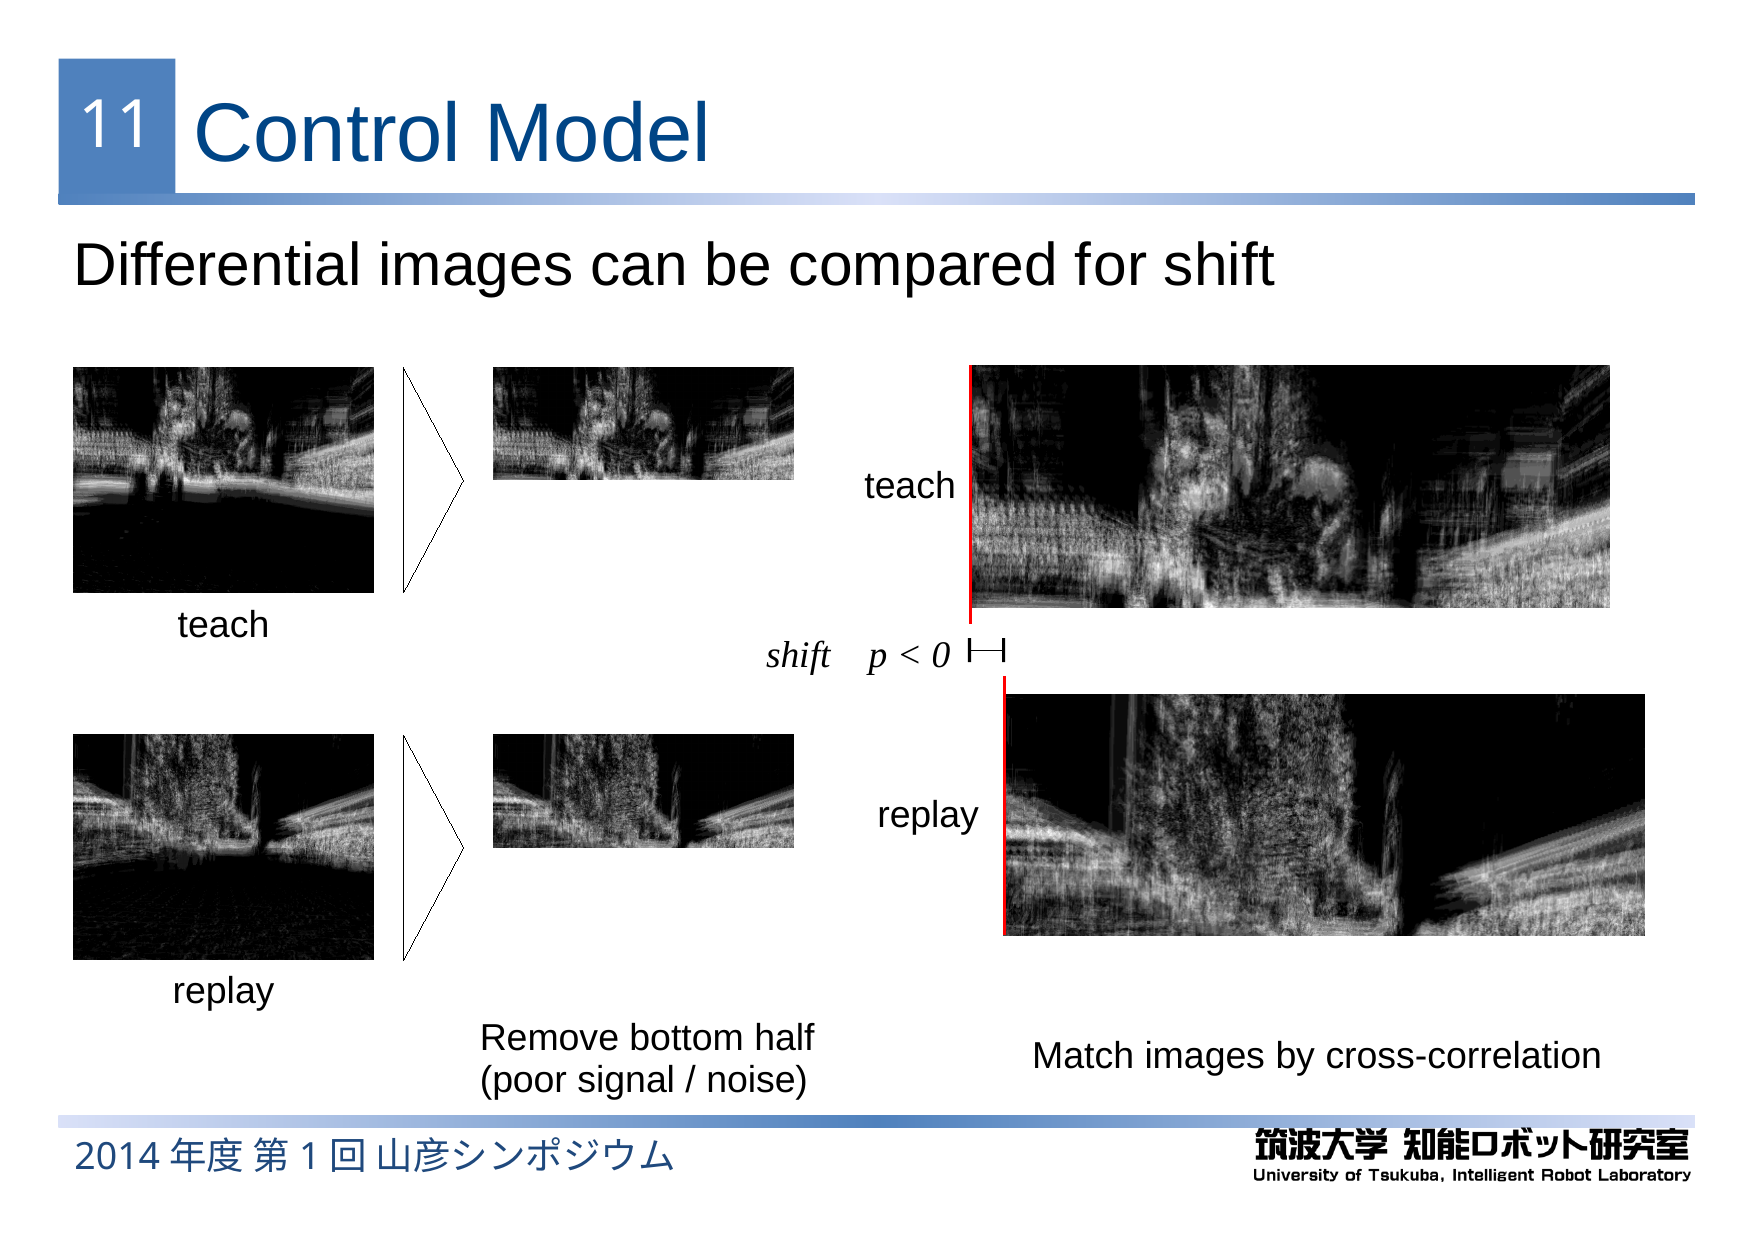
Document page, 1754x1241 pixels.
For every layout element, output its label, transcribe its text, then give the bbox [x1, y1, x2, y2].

picture [1003, 694, 1645, 937]
picture [73, 734, 374, 961]
picture [493, 367, 794, 481]
text_box replay [157, 961, 290, 1019]
text_box teach [849, 457, 969, 514]
text_box Differential images can be compared for shift [58, 223, 1696, 307]
text_box replay [862, 786, 995, 844]
picture [1252, 1127, 1691, 1182]
text_box teach [162, 595, 285, 653]
text_box Remove bottom half (poor signal / noise) [465, 1008, 830, 1108]
text_box Match images by cross-correlation [1017, 1026, 1617, 1084]
picture [493, 734, 794, 848]
title Control Model [193, 61, 1651, 205]
picture [73, 367, 374, 593]
picture [972, 365, 1610, 608]
